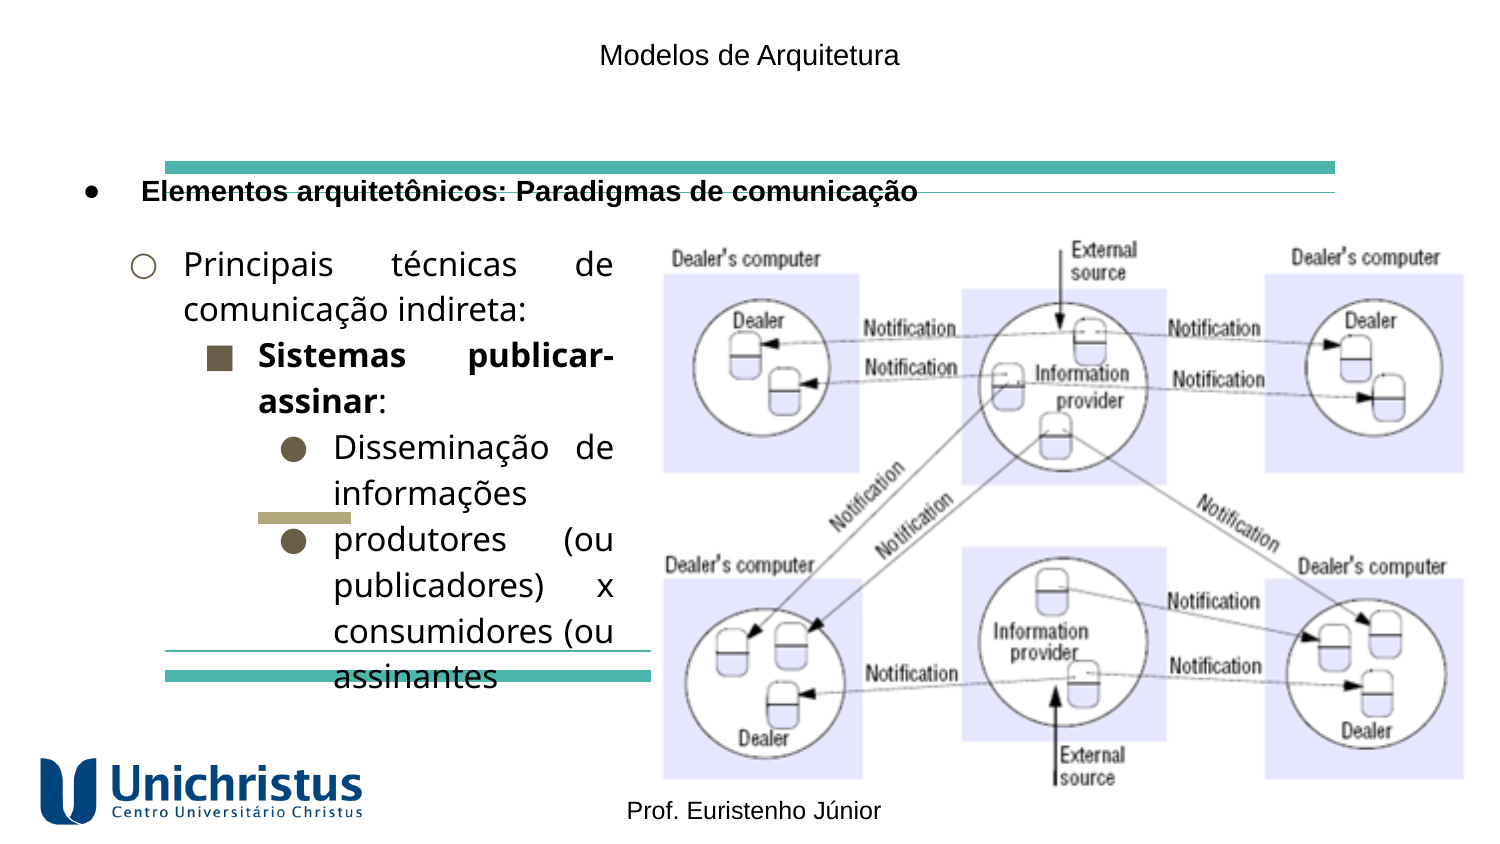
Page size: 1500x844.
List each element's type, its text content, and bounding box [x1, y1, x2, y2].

title Modelos de Arquitetura [51, 20, 1449, 137]
list Elementos arquitetônicos: Paradigmas de comunicação [51, 152, 1449, 750]
picture [35, 754, 367, 827]
picture [651, 235, 1480, 798]
text_box Principais técnicas de comunicação indireta: Sistemas publicar-assinar: Disseminação de informações produtores (ou publicadores) x consumidores (ou assinantes [18, 221, 630, 562]
